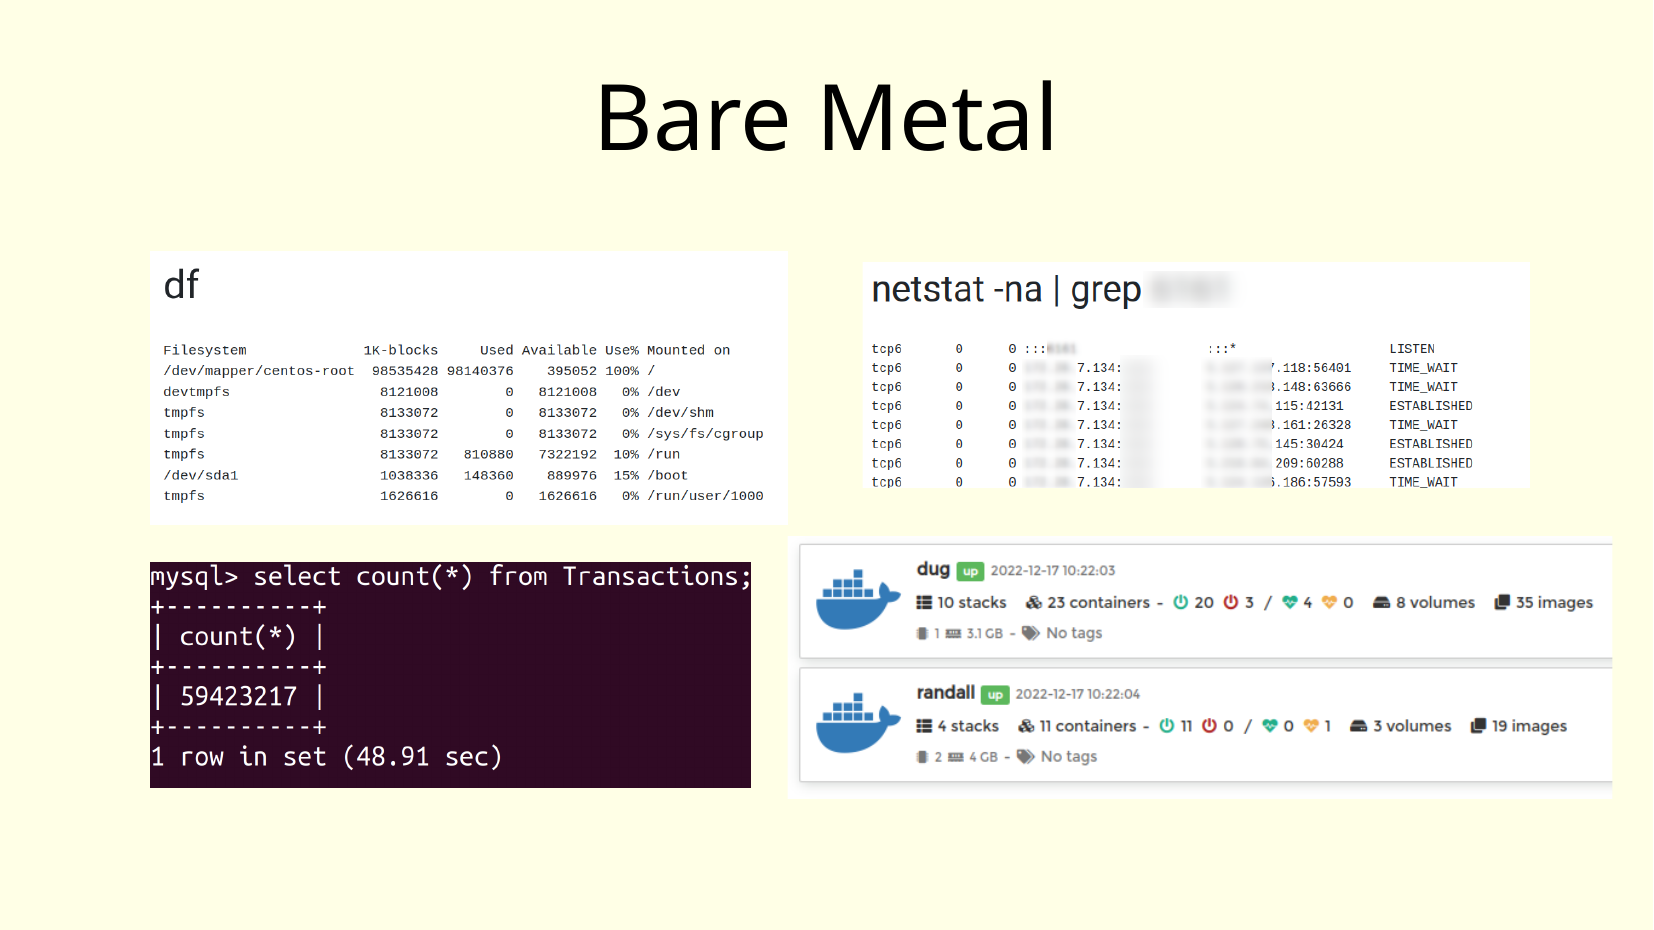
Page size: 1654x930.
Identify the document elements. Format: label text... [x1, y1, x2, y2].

title Bare Metal [82, 35, 1571, 195]
picture [787, 536, 1613, 799]
picture [150, 562, 751, 788]
picture [862, 262, 1530, 488]
picture [150, 251, 788, 526]
